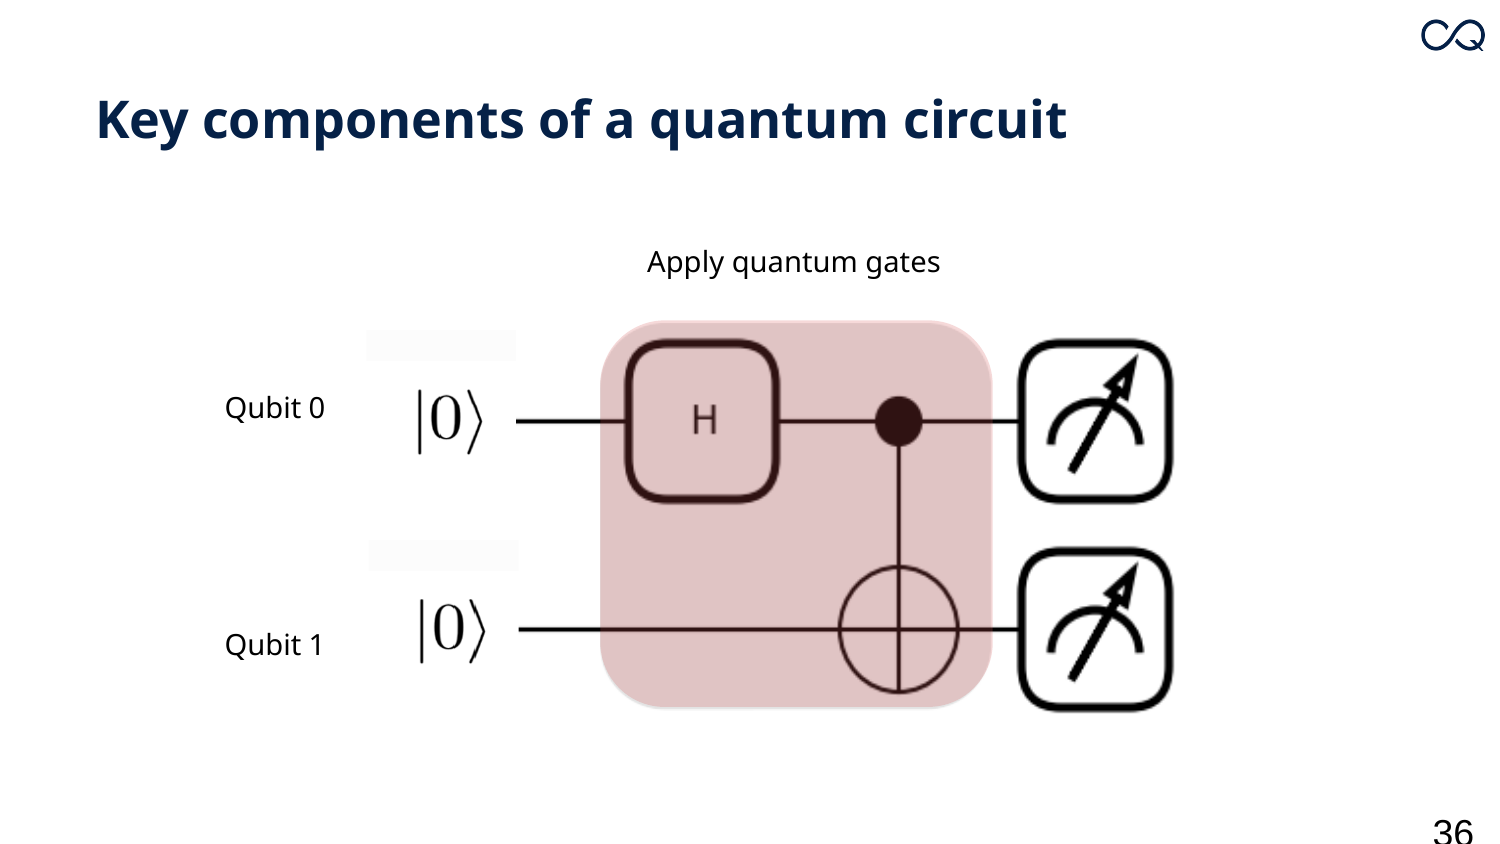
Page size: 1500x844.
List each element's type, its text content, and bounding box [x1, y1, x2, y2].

title Key components of a quantum circuit [79, 71, 1428, 173]
text_box Qubit 0 [209, 374, 405, 443]
text_box Qubit 1 [209, 611, 405, 681]
picture [1421, 19, 1485, 51]
text_box Apply quantum gates [632, 228, 993, 330]
picture [366, 288, 1202, 739]
text_box [600, 329, 993, 707]
